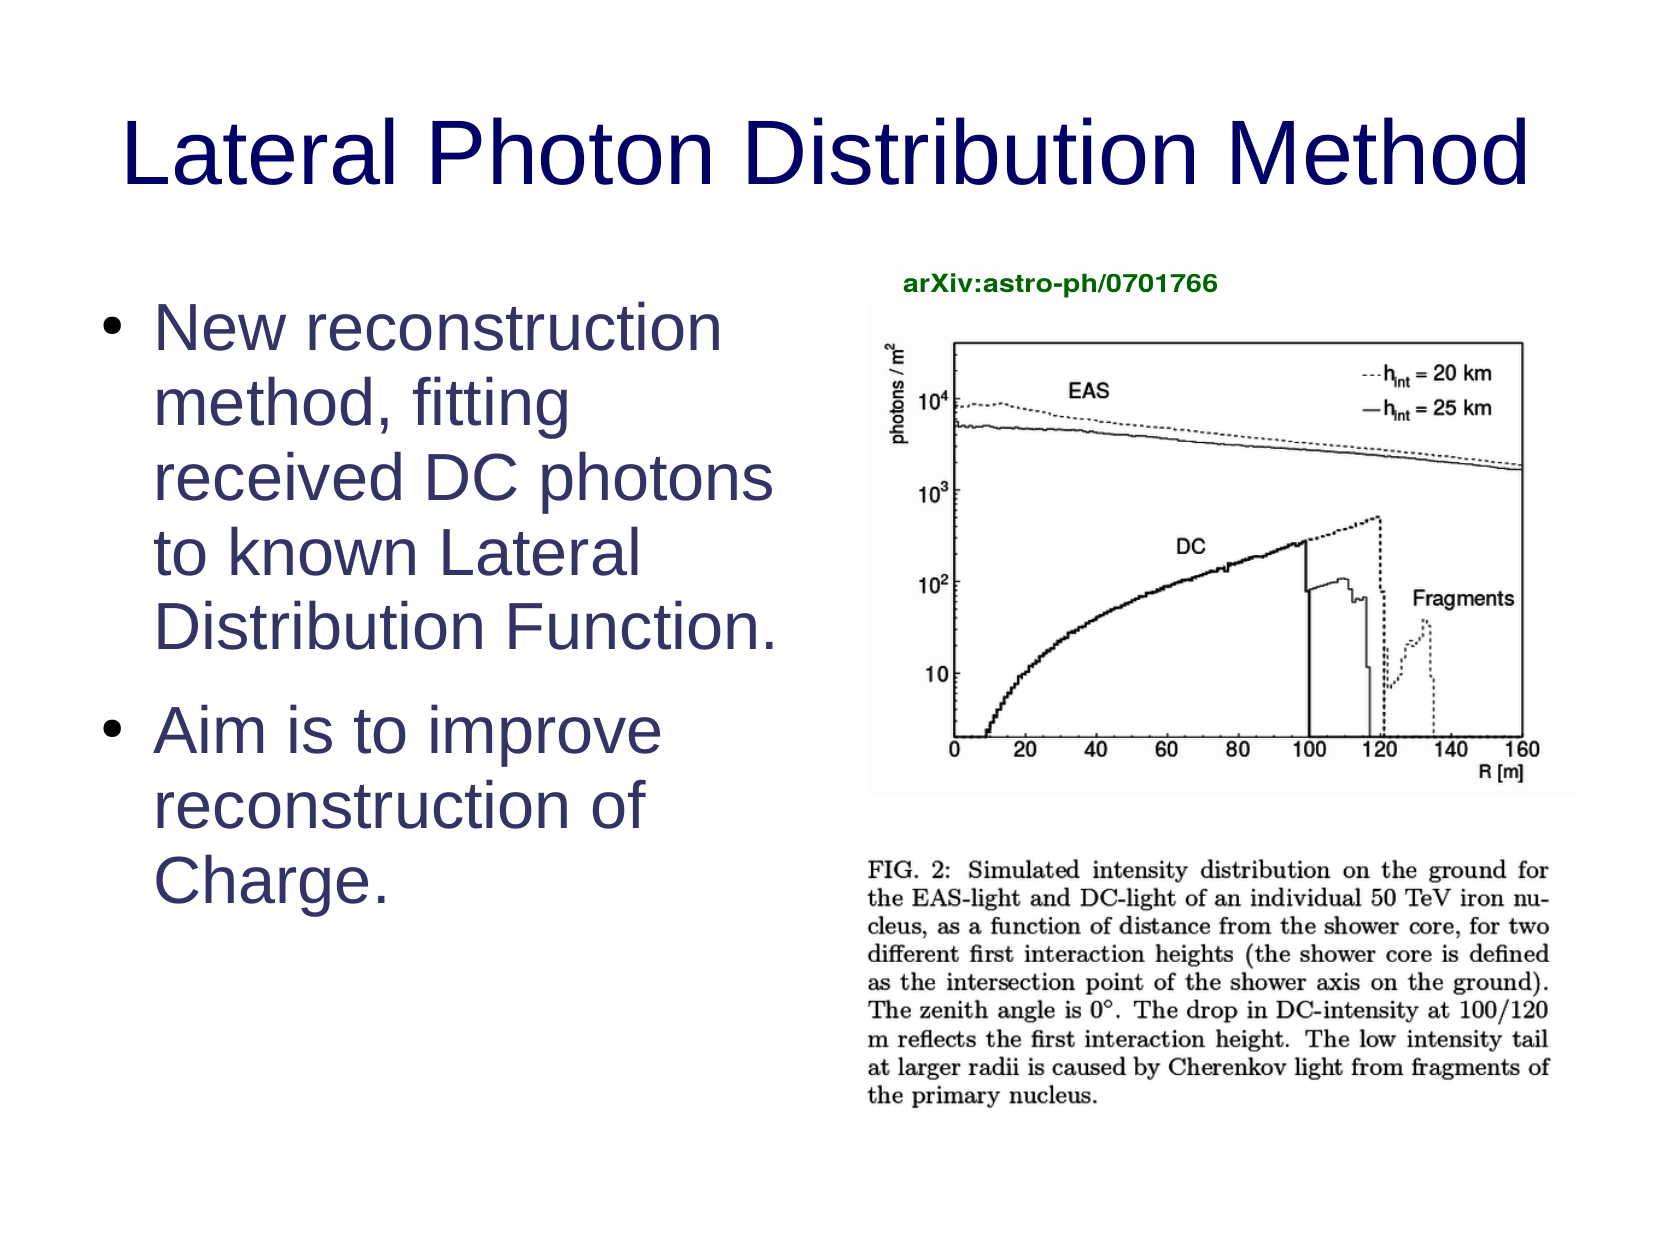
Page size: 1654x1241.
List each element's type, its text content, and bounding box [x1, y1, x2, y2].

title Lateral Photon Distribution Method [82, 49, 1571, 257]
list New reconstruction method, fitting received DC photons to known Lateral Distribution Function. Aim is to improve reconstruction of Charge. [82, 290, 809, 1010]
picture [812, 256, 1590, 1141]
